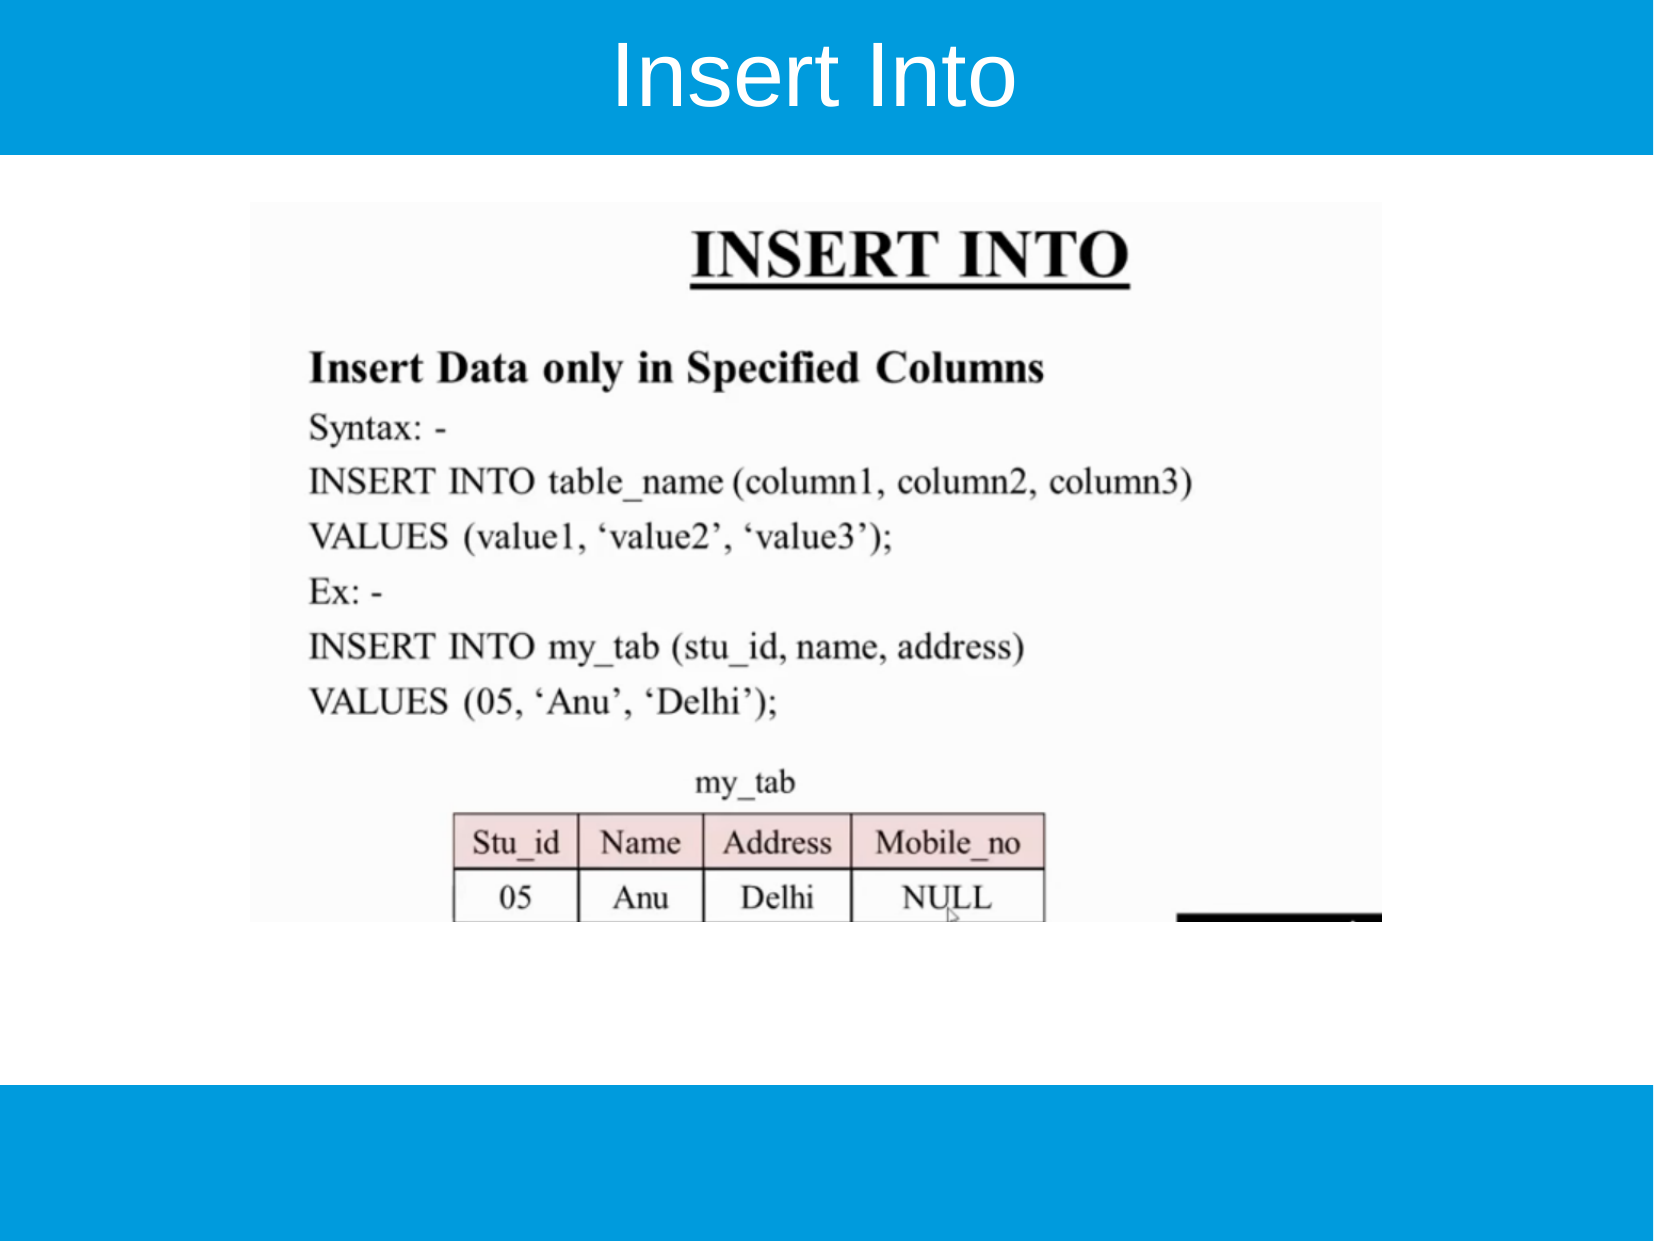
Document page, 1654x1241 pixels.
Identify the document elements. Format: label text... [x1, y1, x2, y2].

title Insert Into [70, 22, 1559, 128]
picture [250, 202, 1382, 922]
